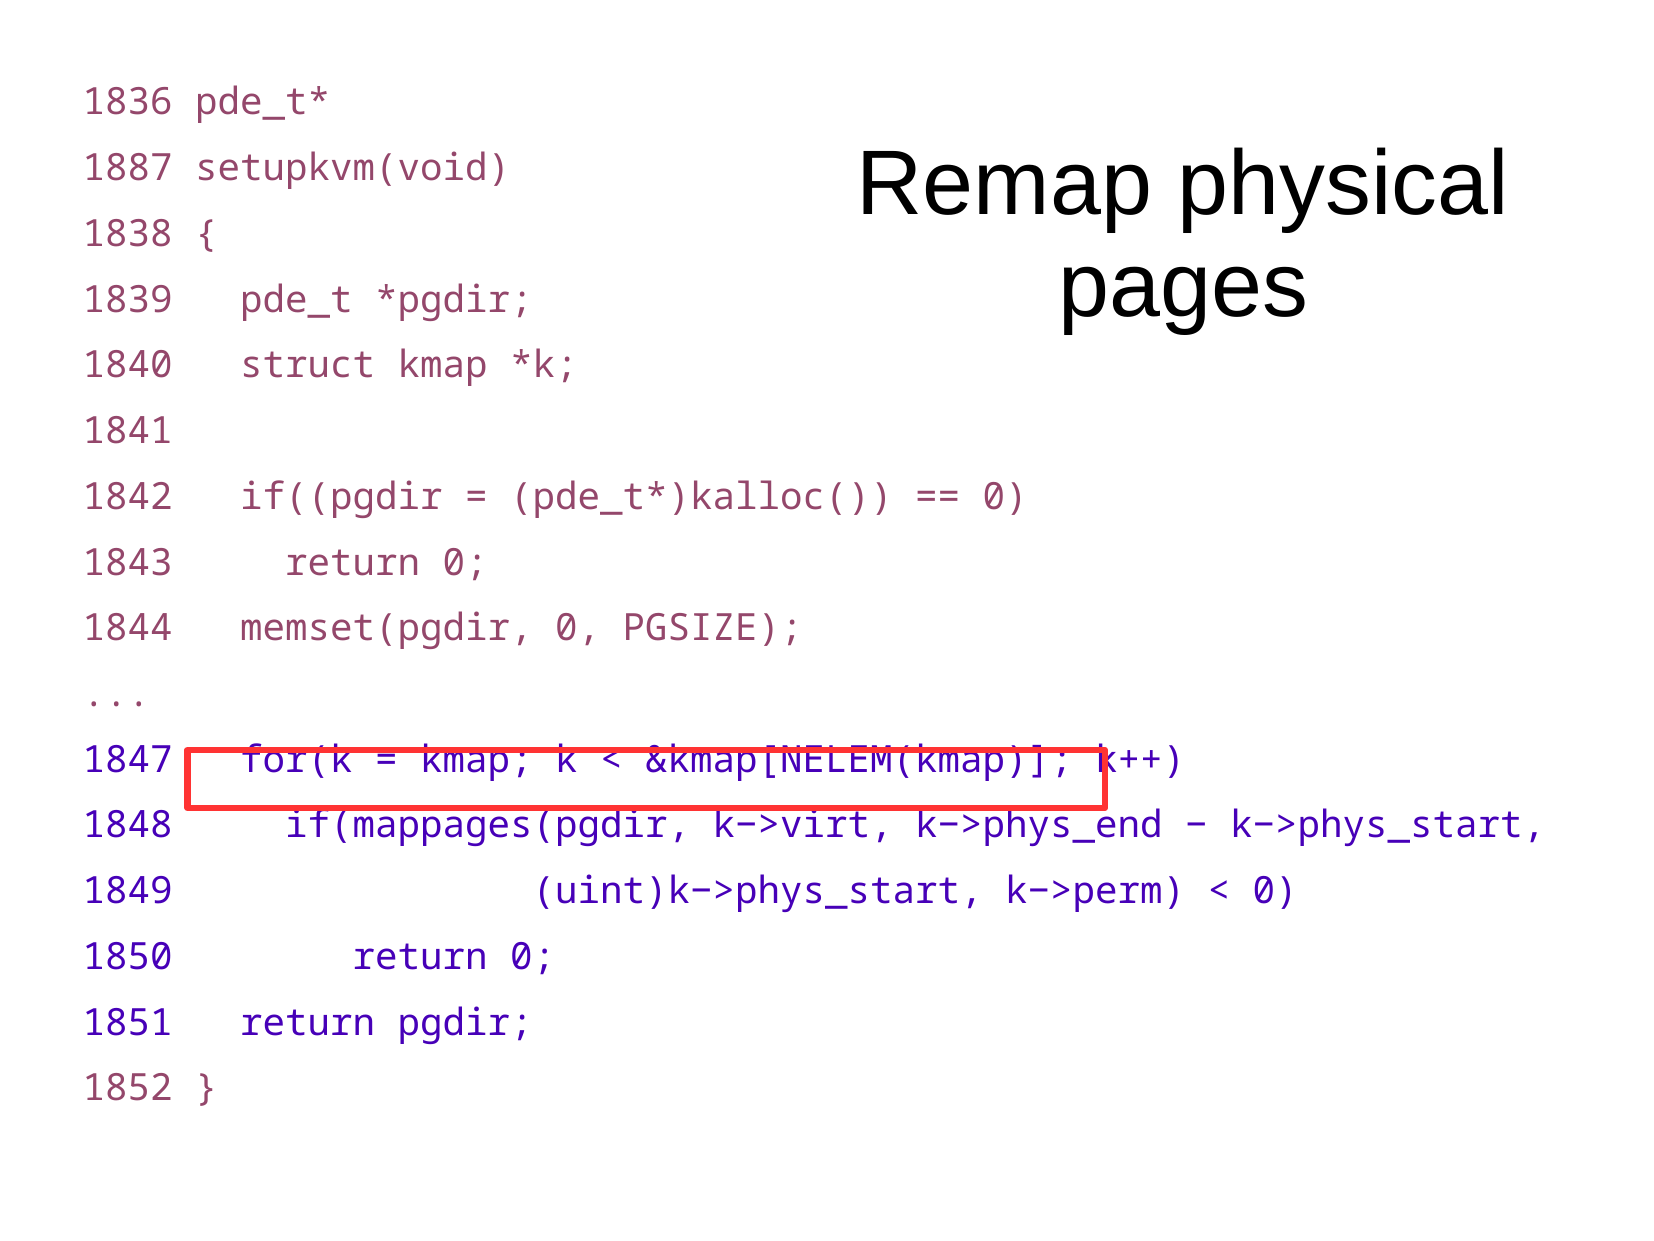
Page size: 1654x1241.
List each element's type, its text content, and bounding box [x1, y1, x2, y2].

list 1836 pde_t* 1887 setupkvm(void) 1838 { 1839 pde_t *pgdir; 1840 struct kmap *k; 1841 1842 if((pgdir = (pde_t*)kalloc()) == 0) 1843 return 0; 1844 memset(pgdir, 0, PGSIZE); ... 1847 for(k = kmap; k < &kmap[NELEM(kmap)]; k++) 1848 if(mappages(pgdir, k−>virt, k−>phys_end − k−>phys_start, 1849 (uint)k−>phys_start, k−>perm) < 0) 1850 return 0; 1851 return pgdir; 1852 } [82, 75, 1571, 1163]
title Remap physical pages [791, 130, 1576, 338]
